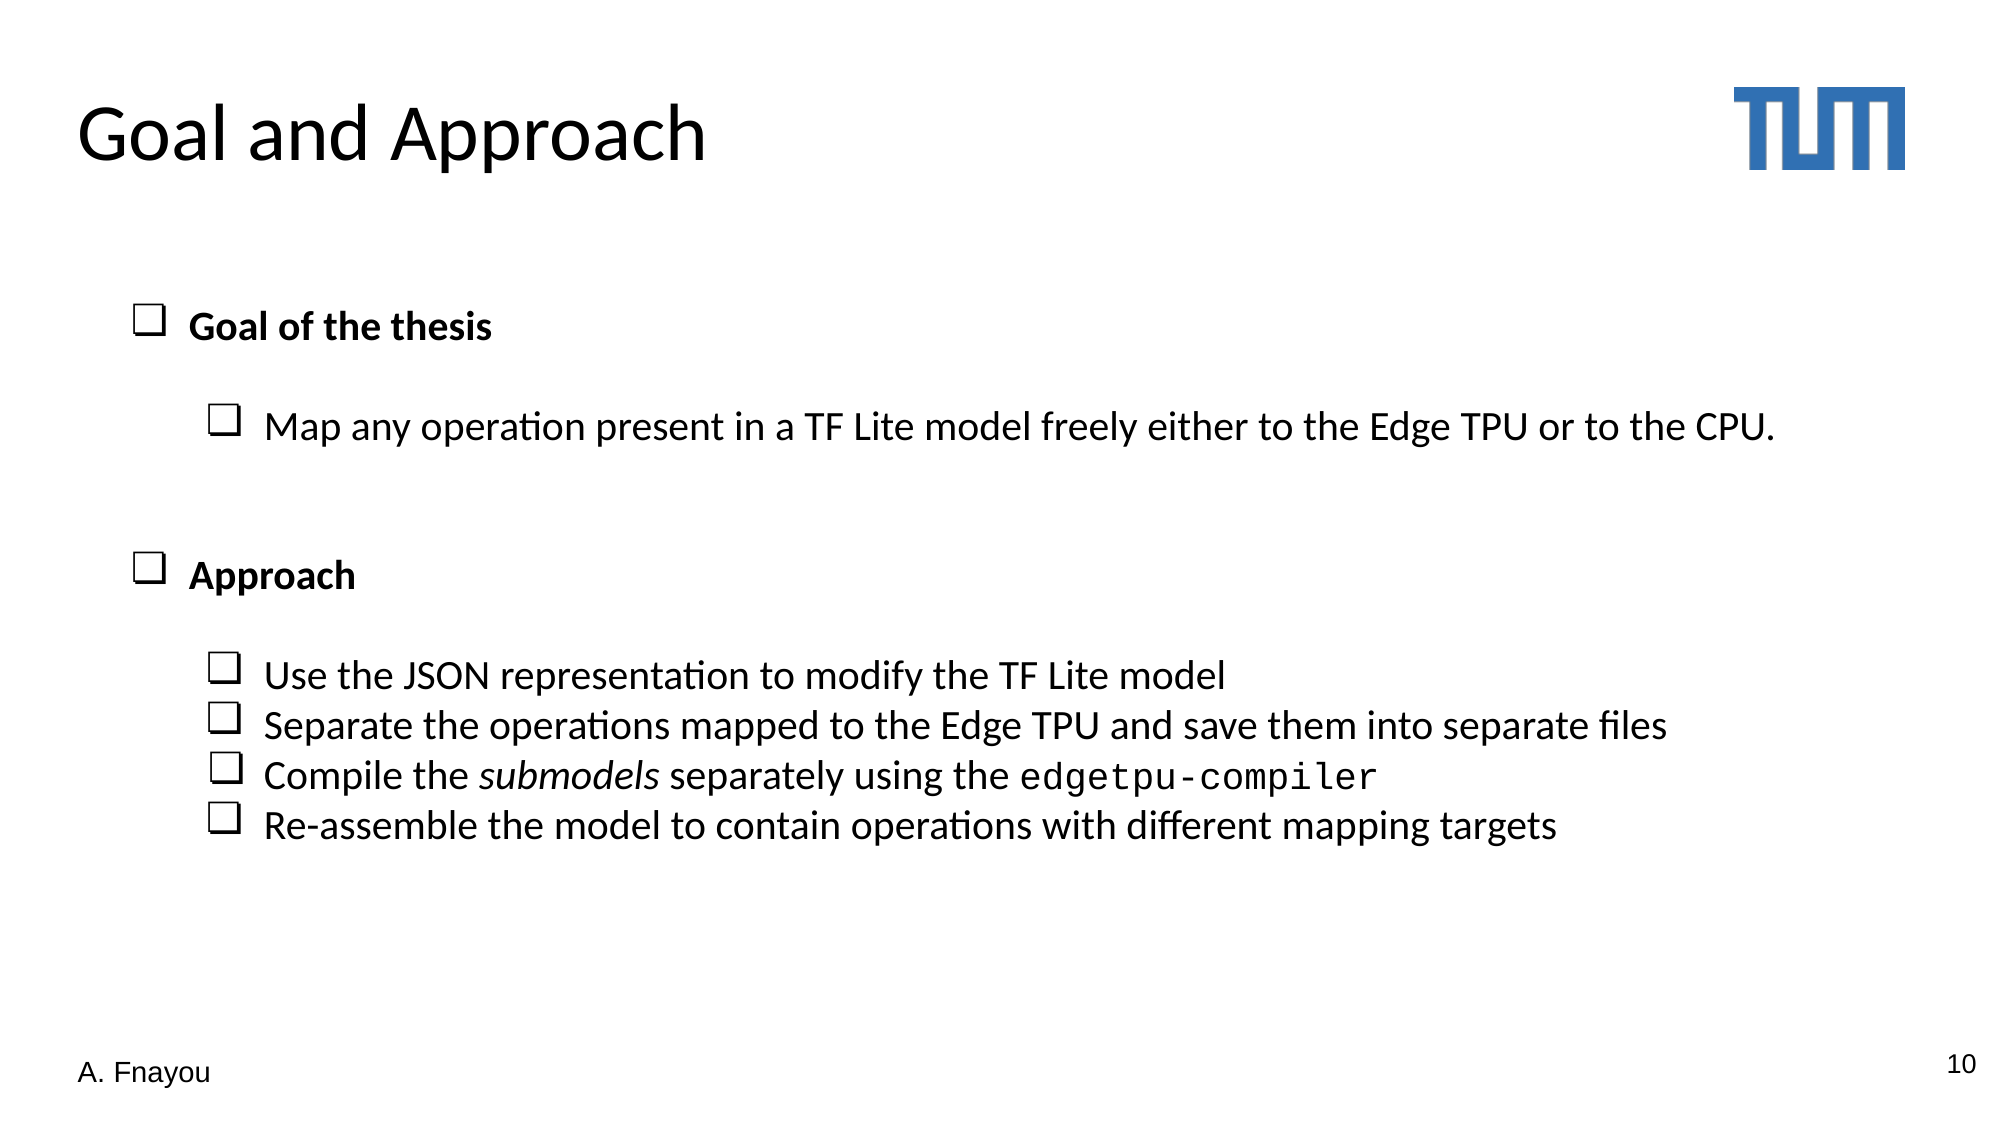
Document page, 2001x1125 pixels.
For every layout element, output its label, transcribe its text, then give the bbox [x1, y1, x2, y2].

picture [1734, 87, 1905, 170]
slide_number <number> [1871, 1038, 1992, 1125]
text_box A. Fnayou [62, 1038, 233, 1104]
text_box Goal of the thesis Map any operation present in a TF Lite model freely either to the Edge TPU or to the CPU. [99, 283, 1901, 464]
text_box Goal and Approach [62, 64, 1698, 192]
text_box Approach Use the JSON representation to modify the TF Lite model Separate the operations mapped to the Edge TPU and save them into separate files Compile the submodels separately using the edgetpu-compiler Re-assemble the model to contain operations with different mapping targets [99, 532, 1901, 863]
